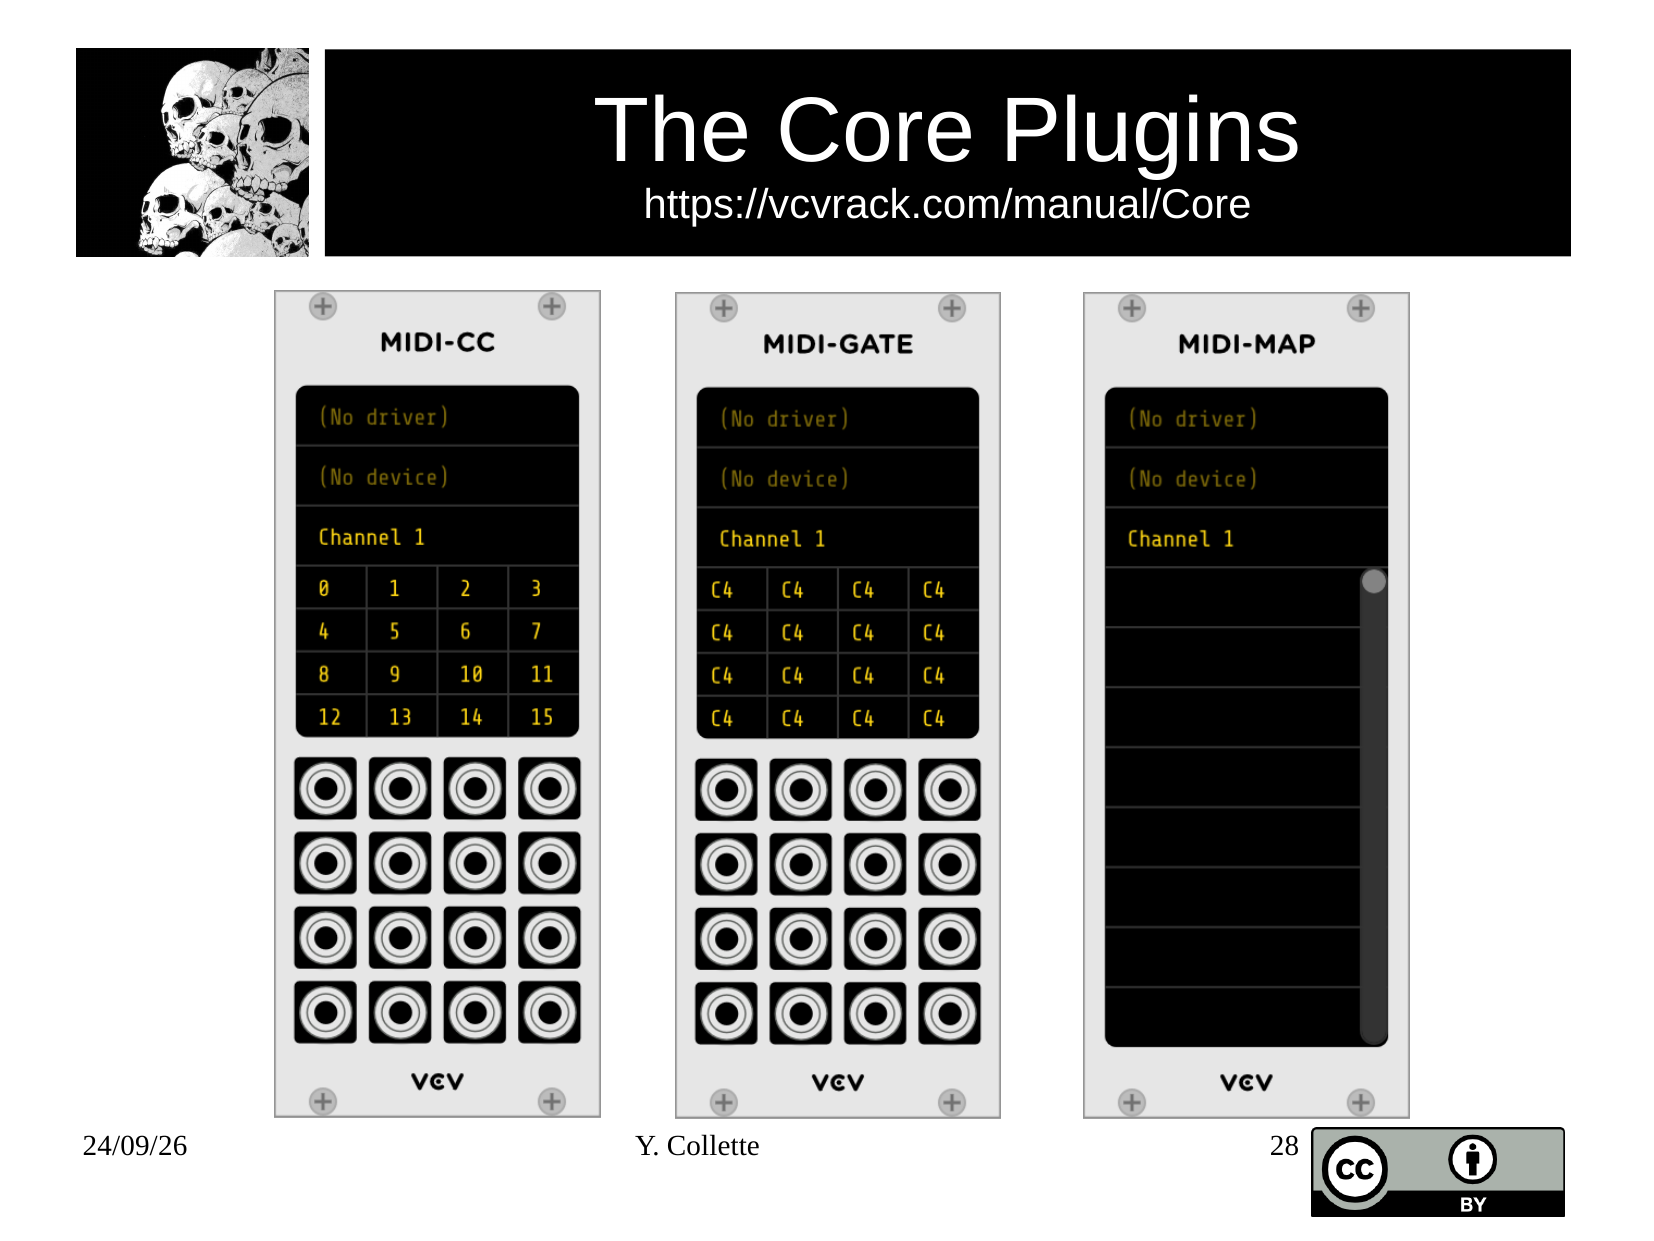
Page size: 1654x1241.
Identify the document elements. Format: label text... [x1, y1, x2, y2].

picture [76, 48, 309, 257]
picture [675, 292, 1001, 1119]
picture [1311, 1127, 1565, 1217]
picture [1083, 292, 1410, 1119]
title The Core Plugins https://vcvrack.com/manual/Core [324, 49, 1571, 257]
picture [274, 290, 601, 1118]
